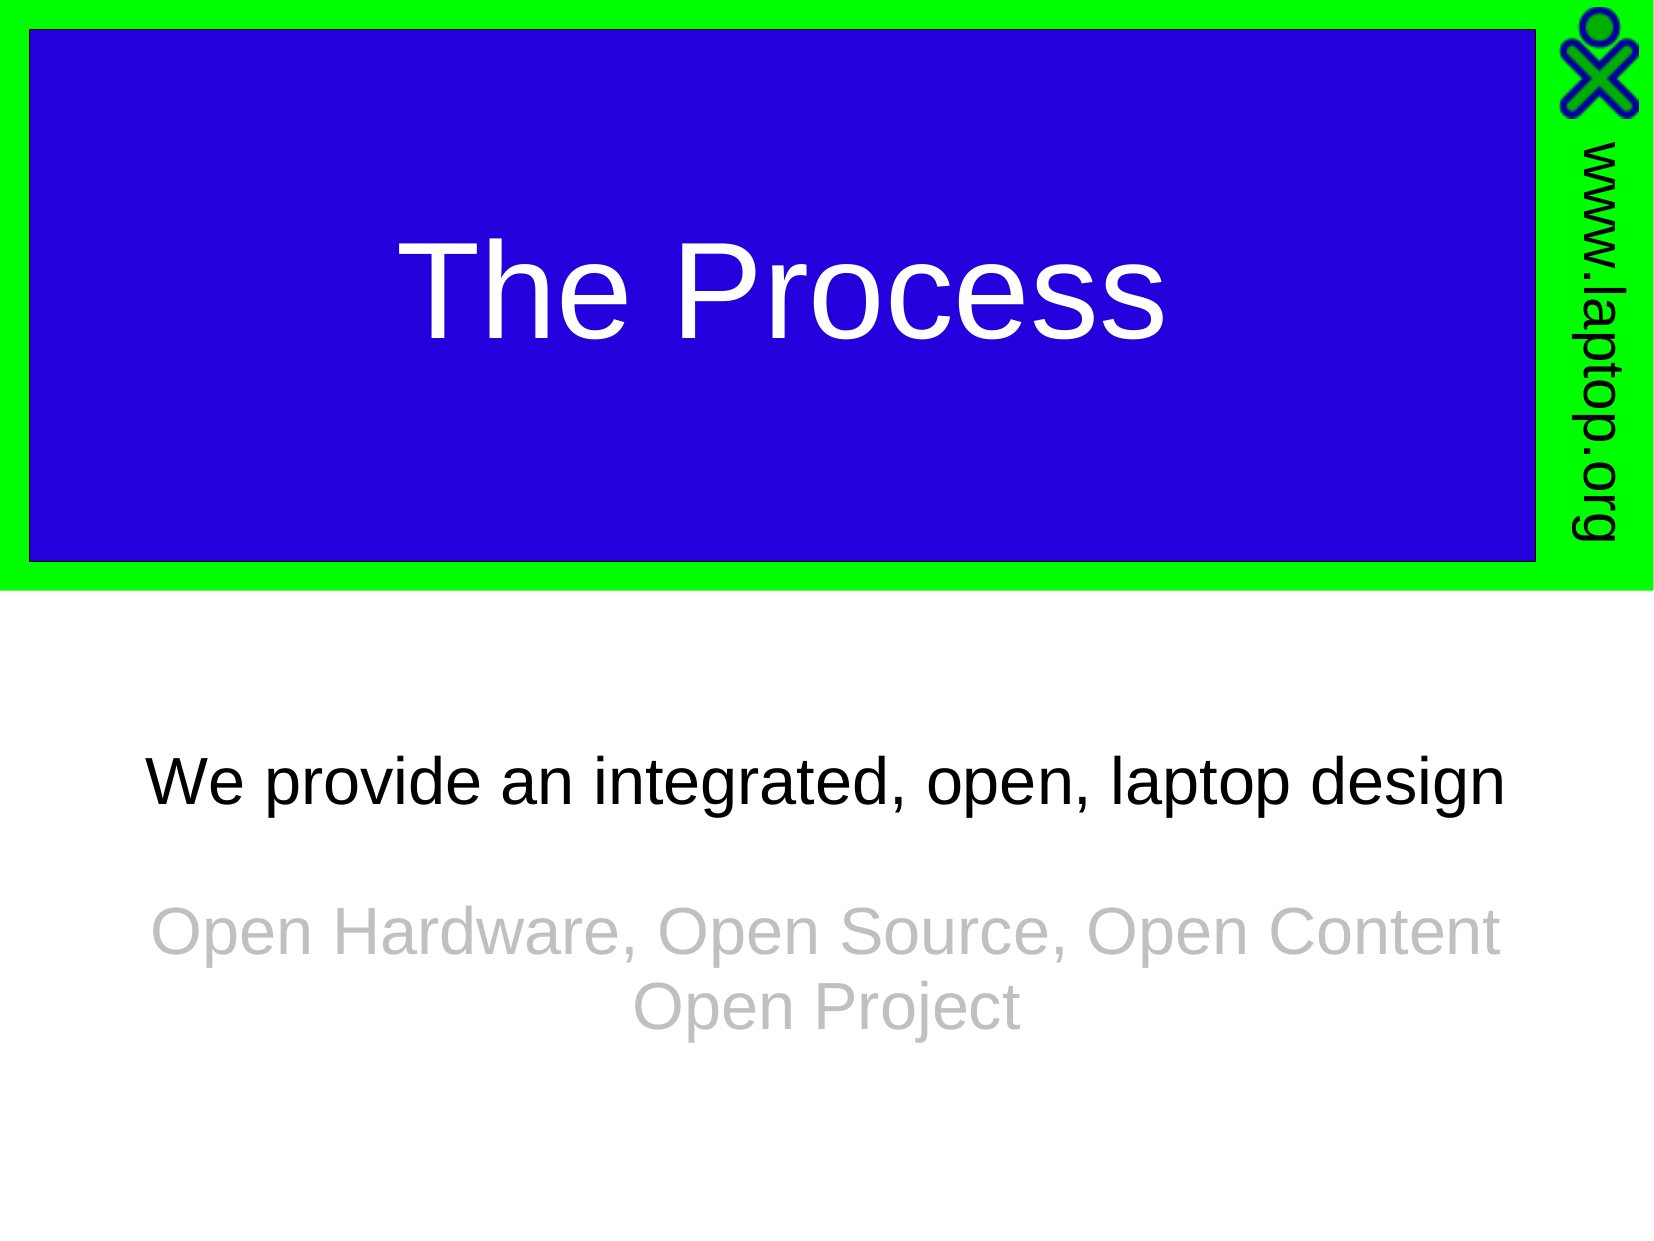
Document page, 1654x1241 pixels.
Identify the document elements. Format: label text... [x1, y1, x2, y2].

title The Process [59, 49, 1506, 532]
subtitle We provide an integrated, open, laptop design Open Hardware, Open Source, Open Content Open Project [82, 649, 1571, 1139]
picture [1559, 7, 1639, 119]
